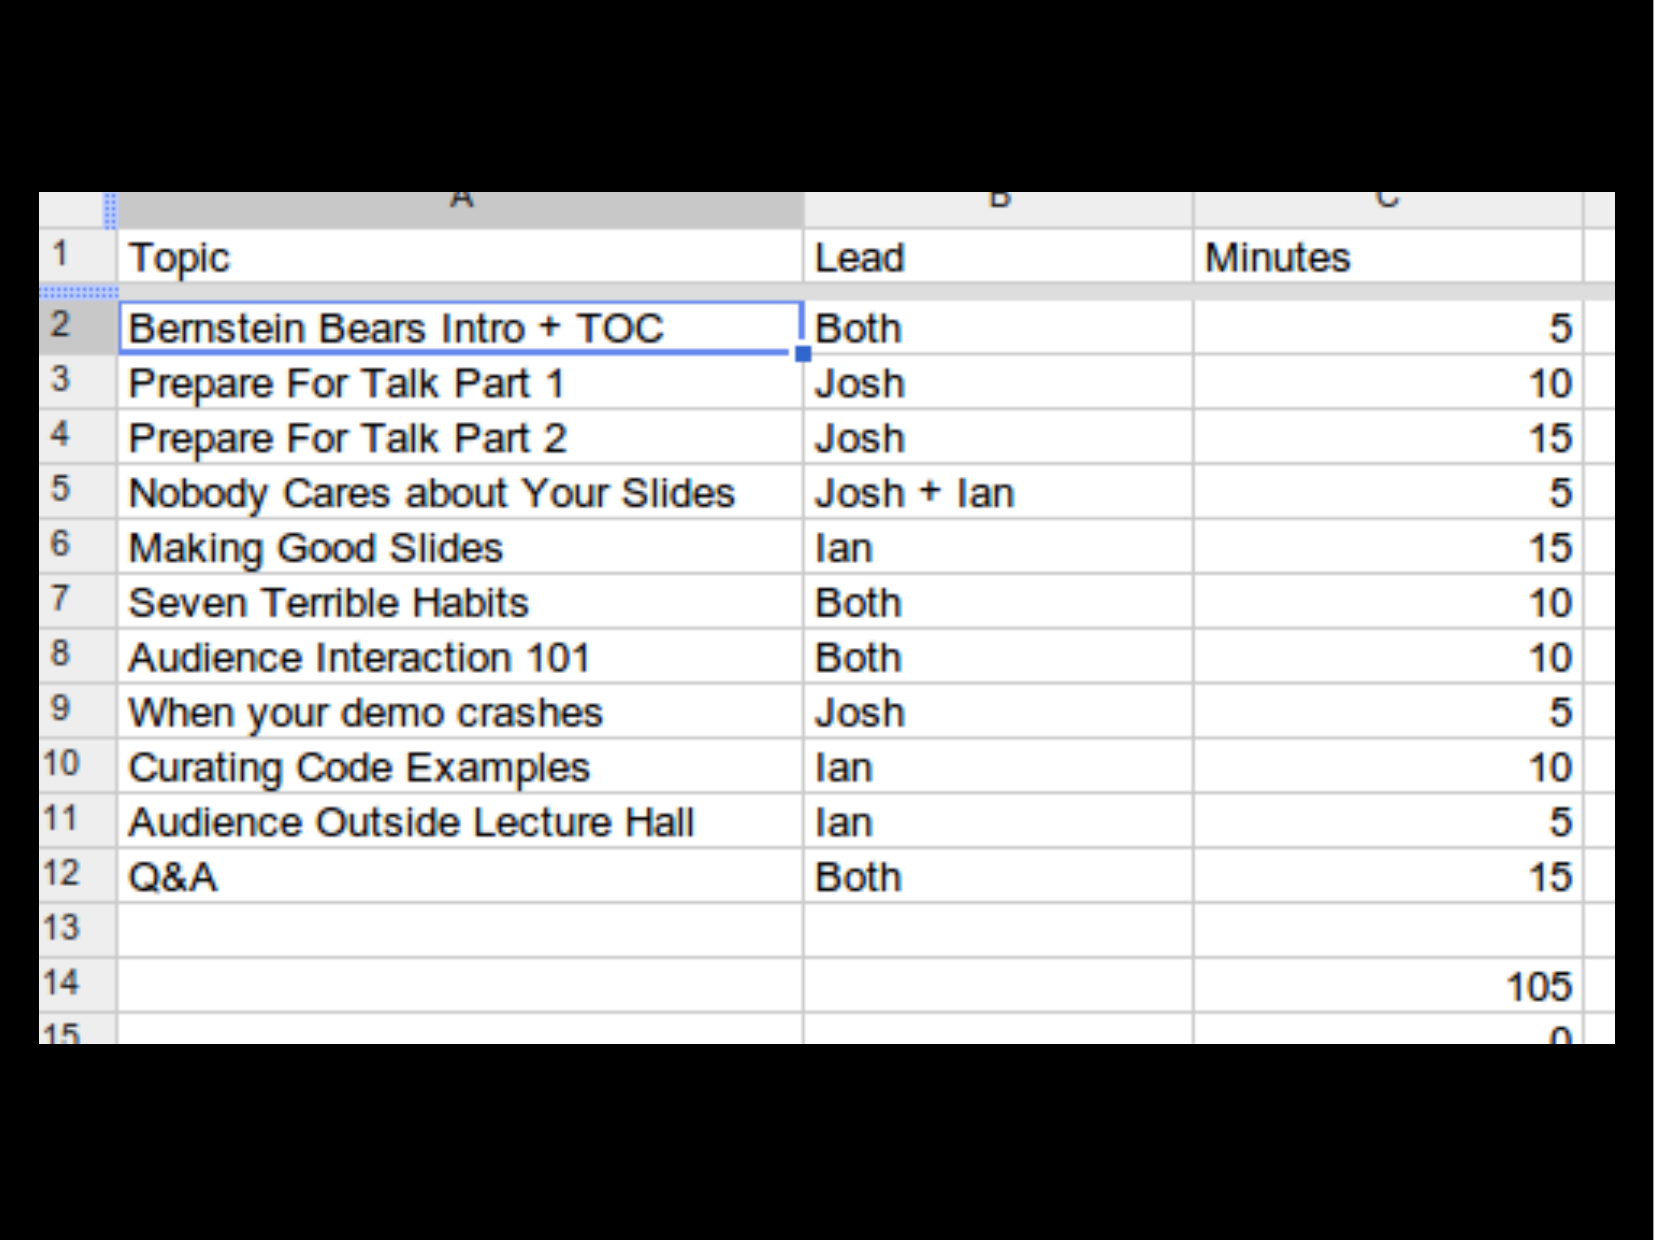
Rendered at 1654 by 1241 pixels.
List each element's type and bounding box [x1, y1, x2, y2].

picture [39, 192, 1615, 1044]
